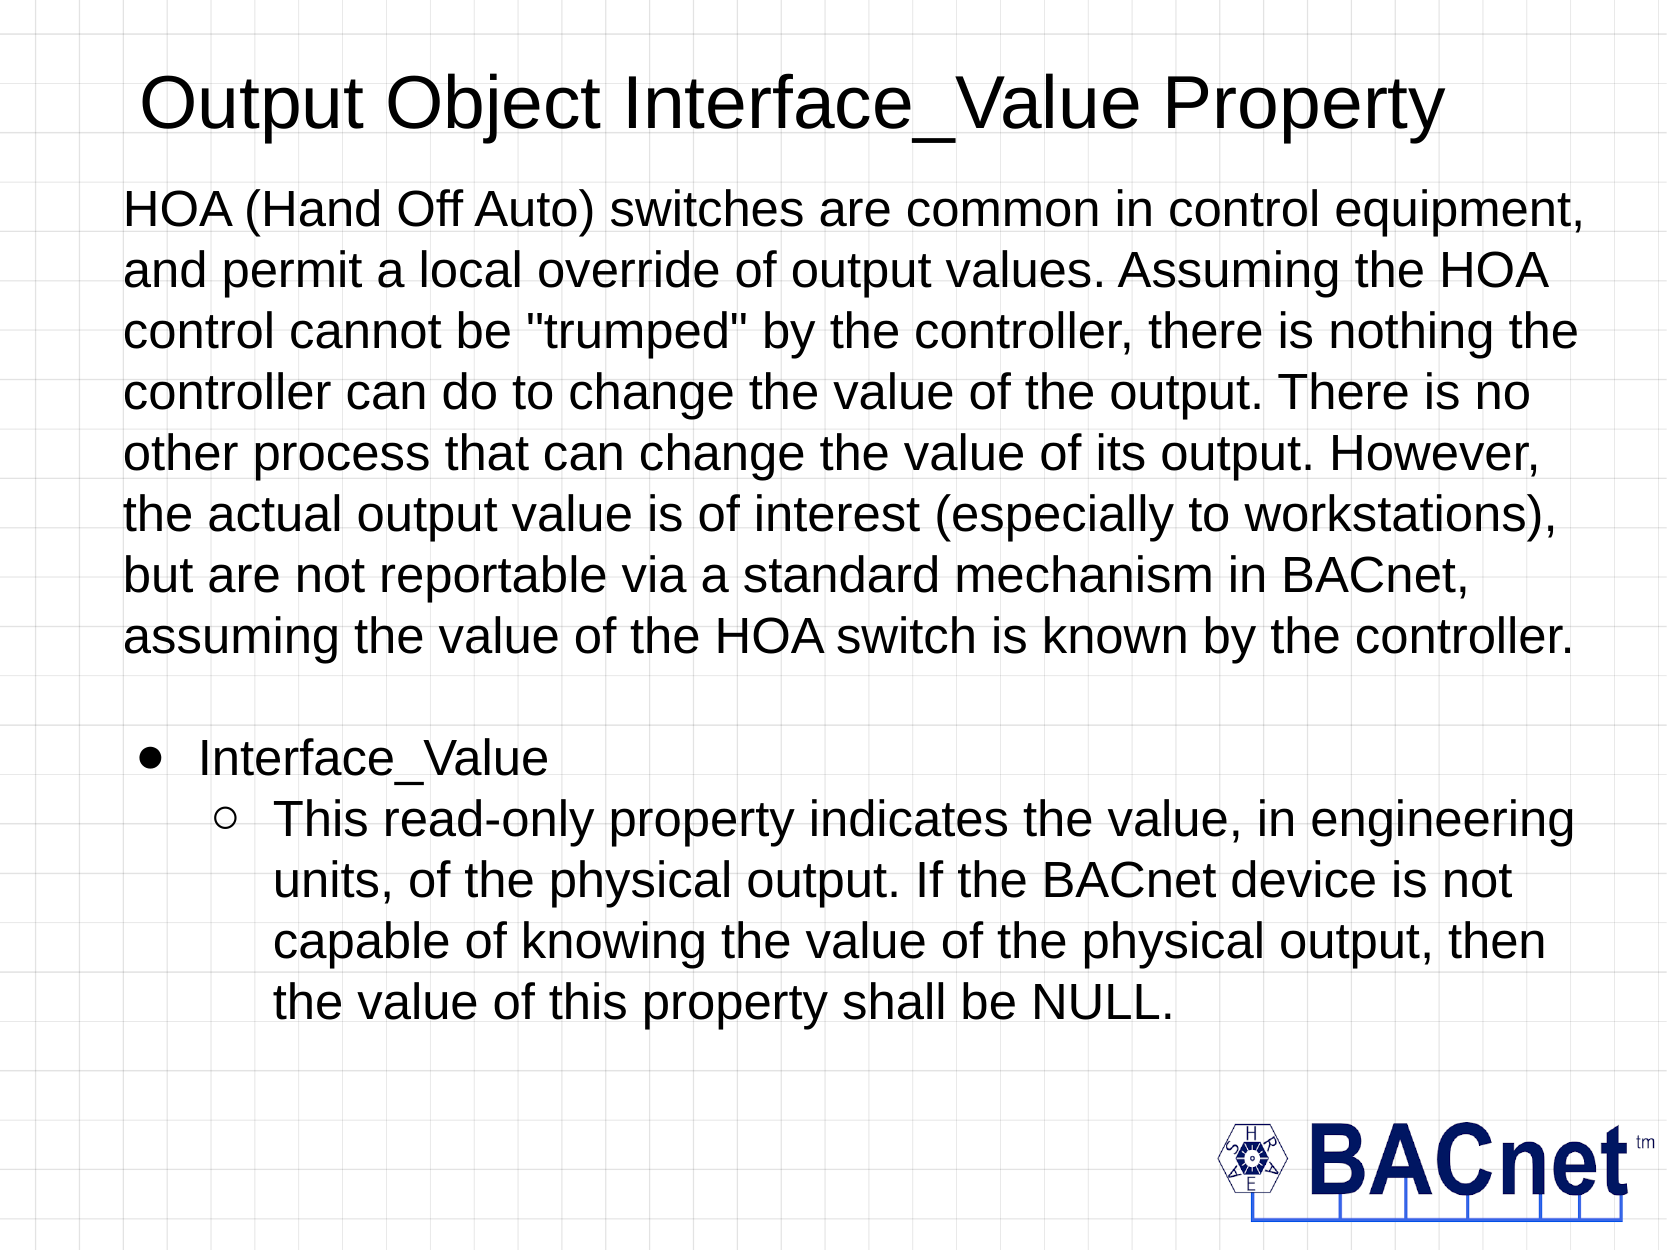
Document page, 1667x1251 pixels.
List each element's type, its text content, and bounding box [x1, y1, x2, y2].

title Output Object Interface_Value Property [133, 47, 1630, 170]
picture [0, 0, 1667, 1250]
list HOA (Hand Off Auto) switches are common in control equipment, and permit a local override of output values. Assuming the HOA control cannot be "trumped" by the controller, there is nothing the controller can do to change the value of the output. There is no other process that can change the value of its output. However, the actual output value is of interest (especially to workstations), but are not reportable via a standard mechanism in BACnet, assuming the value of the HOA switch is known by the controller. Interface_Value This read-only property indicates the value, in engineering units, of the physical output. If the BACnet device is not capable of knowing the value of the physical output, then the value of this property shall be NULL. [116, 169, 1615, 1196]
